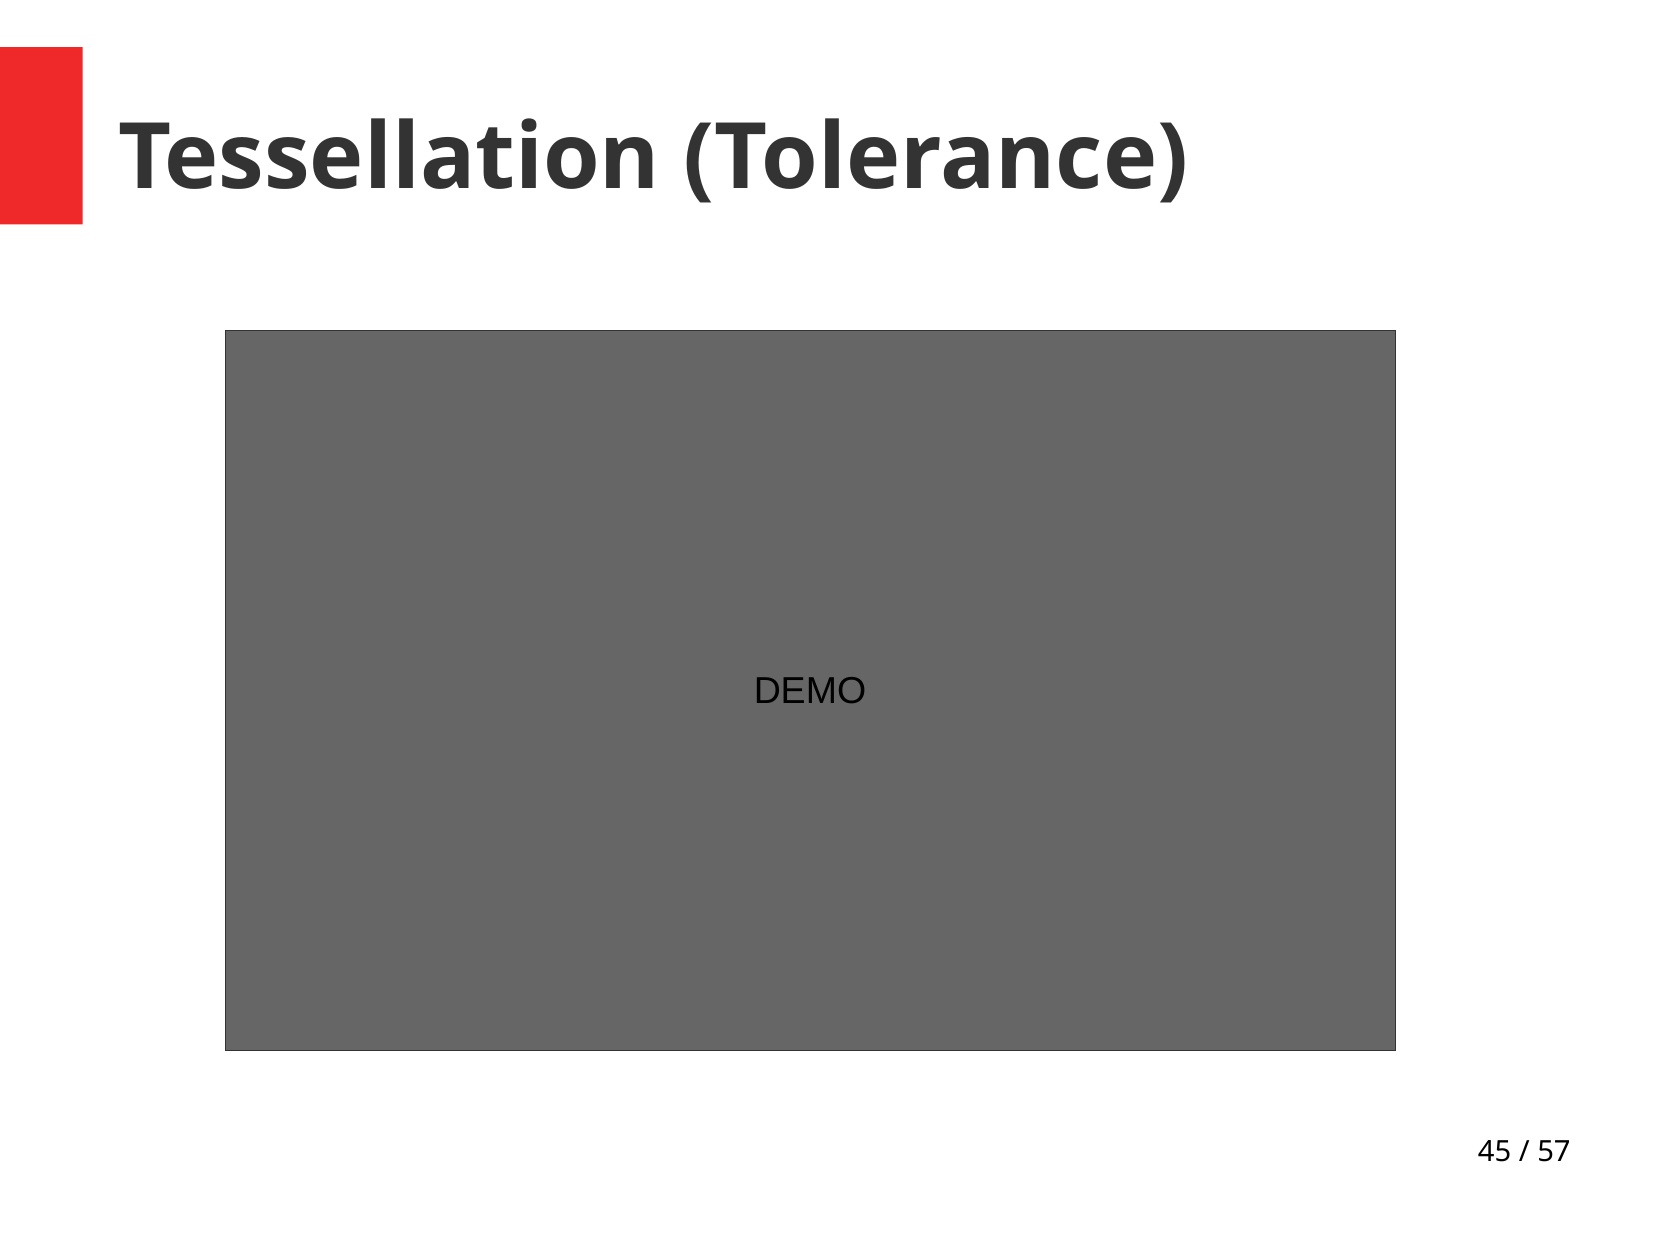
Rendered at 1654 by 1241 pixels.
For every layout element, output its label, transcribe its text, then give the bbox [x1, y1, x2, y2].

title Tessellation (Tolerance) [118, 49, 1571, 257]
text_box DEMO [225, 330, 1396, 1051]
